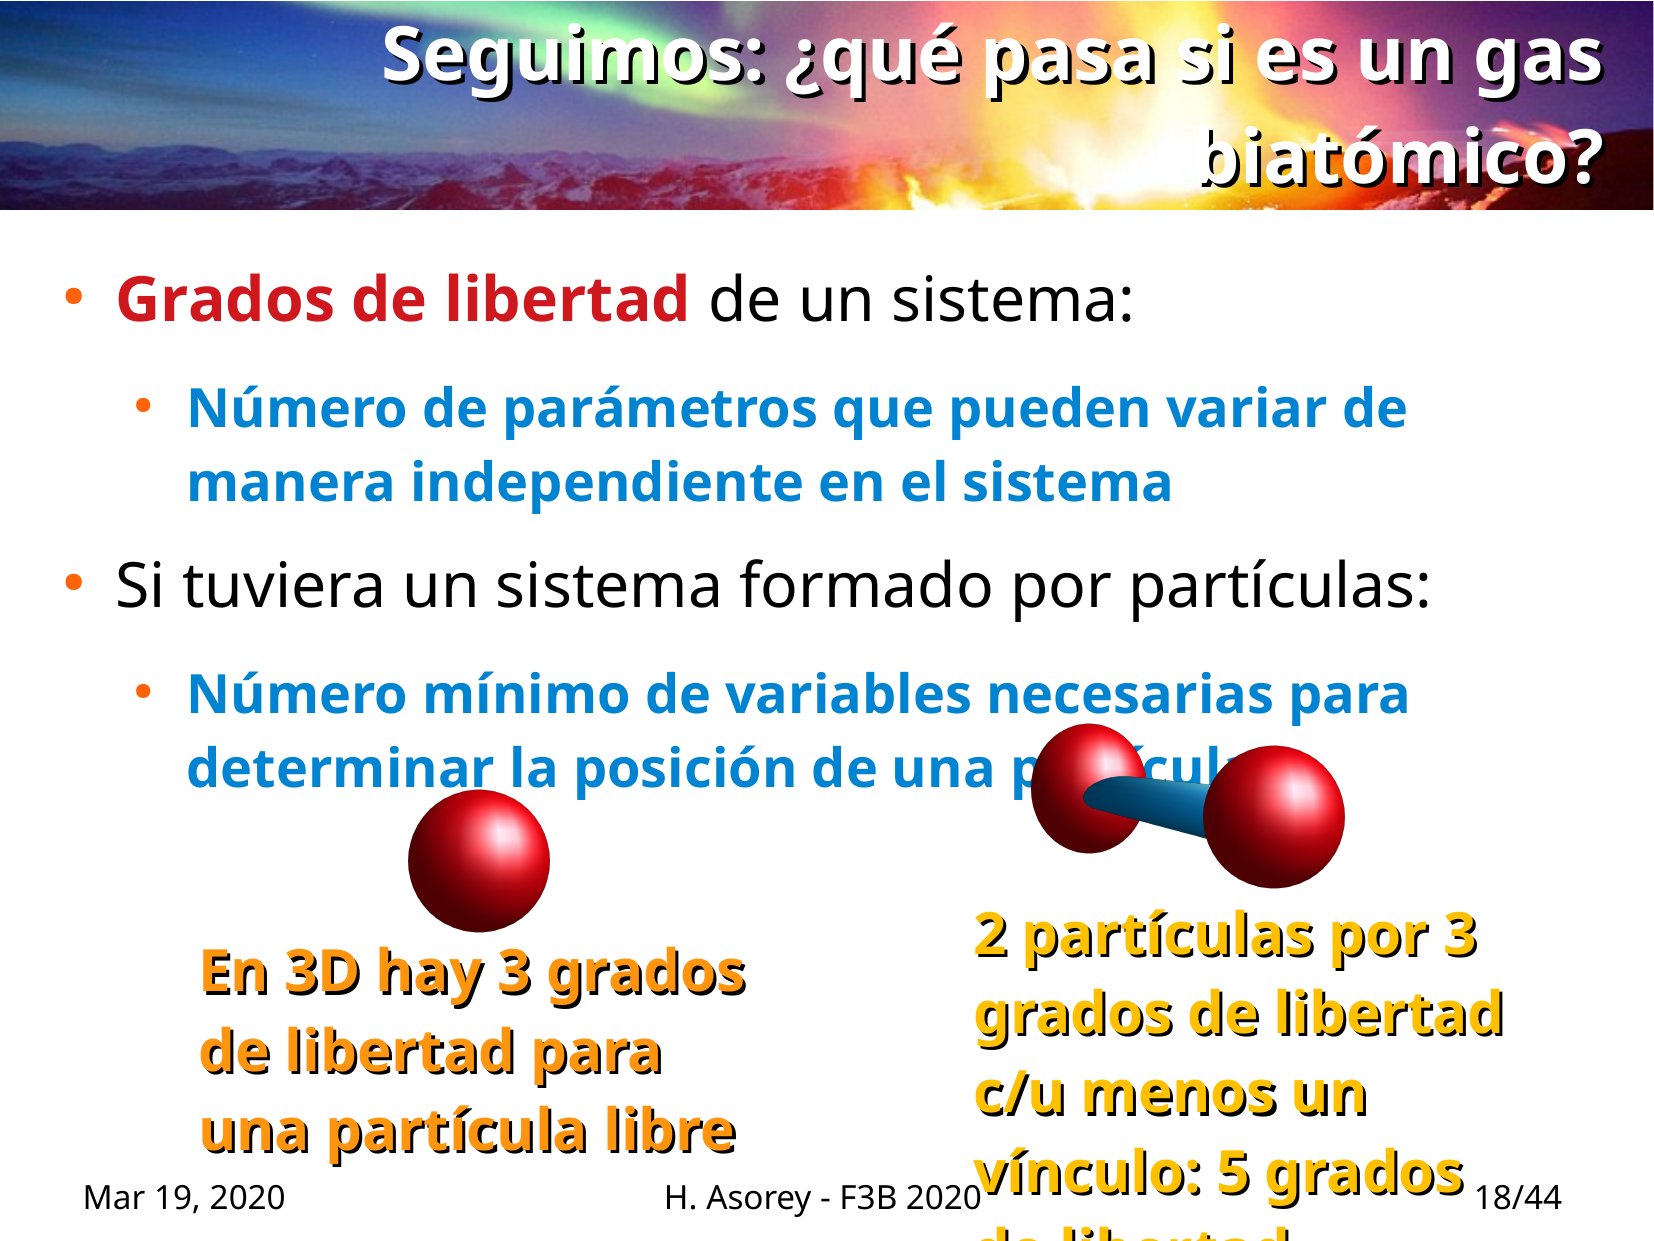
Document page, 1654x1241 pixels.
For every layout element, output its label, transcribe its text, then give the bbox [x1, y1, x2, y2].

text_box En 3D hay 3 grados de libertad para una partícula libre [183, 922, 799, 1150]
picture [0, 1, 1654, 210]
list Grados de libertad de un sistema: Número de parámetros que pueden variar de manera independiente en el sistema Si tuviera un sistema formado por partículas: Número mínimo de variables necesarias para determinar la posición de una partícula [45, 255, 1606, 1156]
title Seguimos: ¿qué pasa si es un gas biatómico? [45, 15, 1606, 191]
text_box 2 partículas por 3 grados de libertad c/u menos un vínculo: 5 grados de libertad [958, 884, 1561, 1241]
